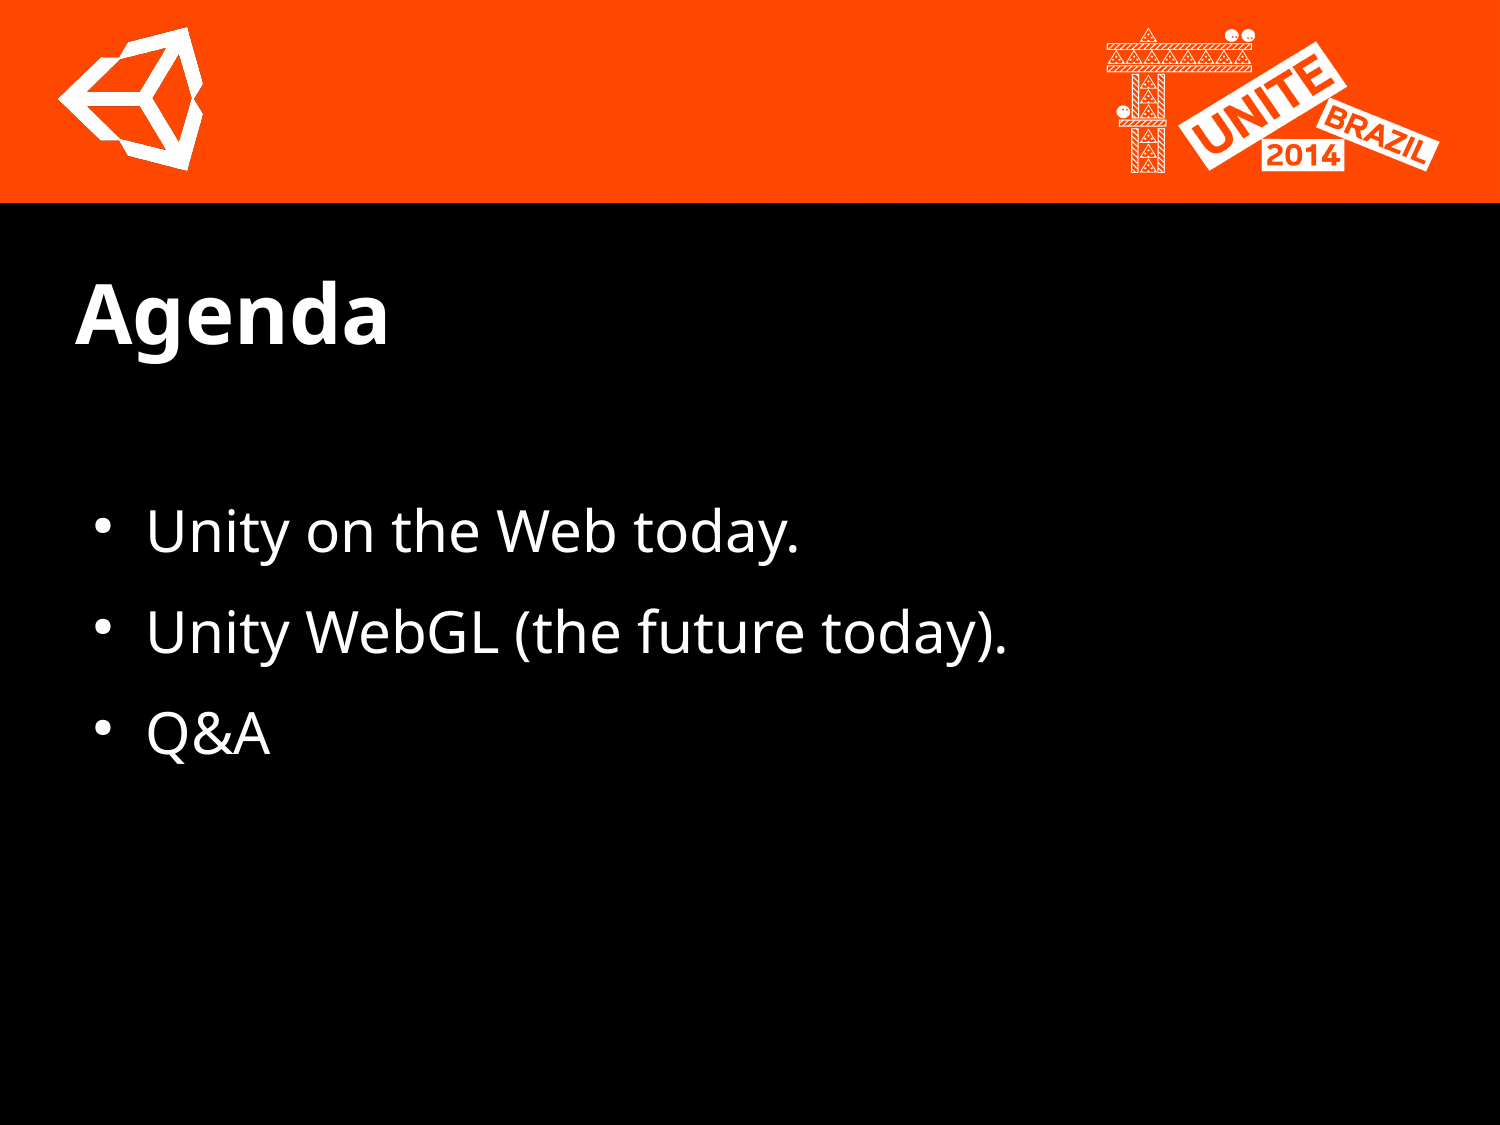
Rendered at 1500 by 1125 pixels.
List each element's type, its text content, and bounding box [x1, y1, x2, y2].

picture [56, 26, 203, 171]
list Agenda Unity on the Web today. Unity WebGL (the future today). Q&A [75, 263, 1425, 1006]
